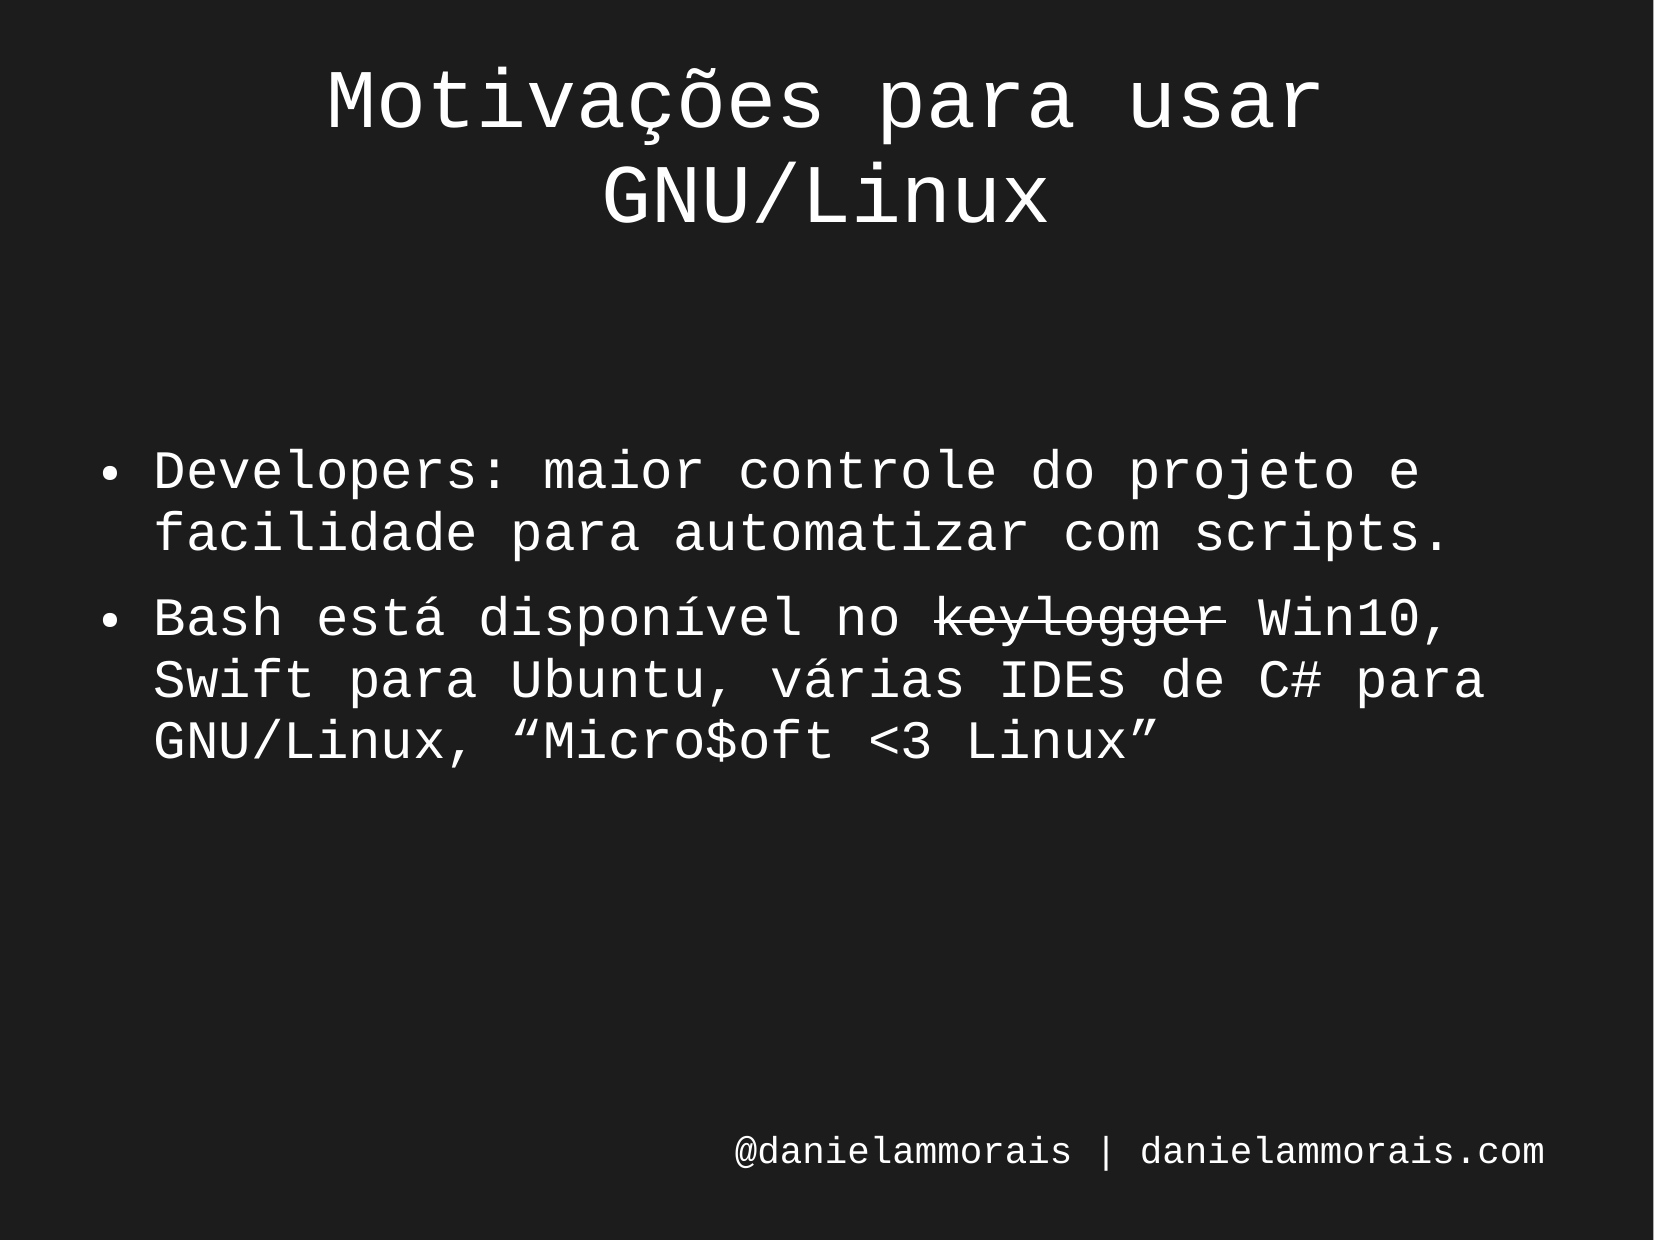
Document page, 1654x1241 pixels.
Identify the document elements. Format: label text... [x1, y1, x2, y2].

title Motivações para usar GNU/Linux [82, 49, 1571, 257]
list Developers: maior controle do projeto e facilidade para automatizar com scripts. Bash está disponível no keylogger Win10, Swift para Ubuntu, várias IDEs de C# para GNU/Linux, “Micro$oft <3 Linux” [82, 443, 1571, 1163]
text_box @danielammorais | danielammorais.com [720, 1125, 1654, 1225]
